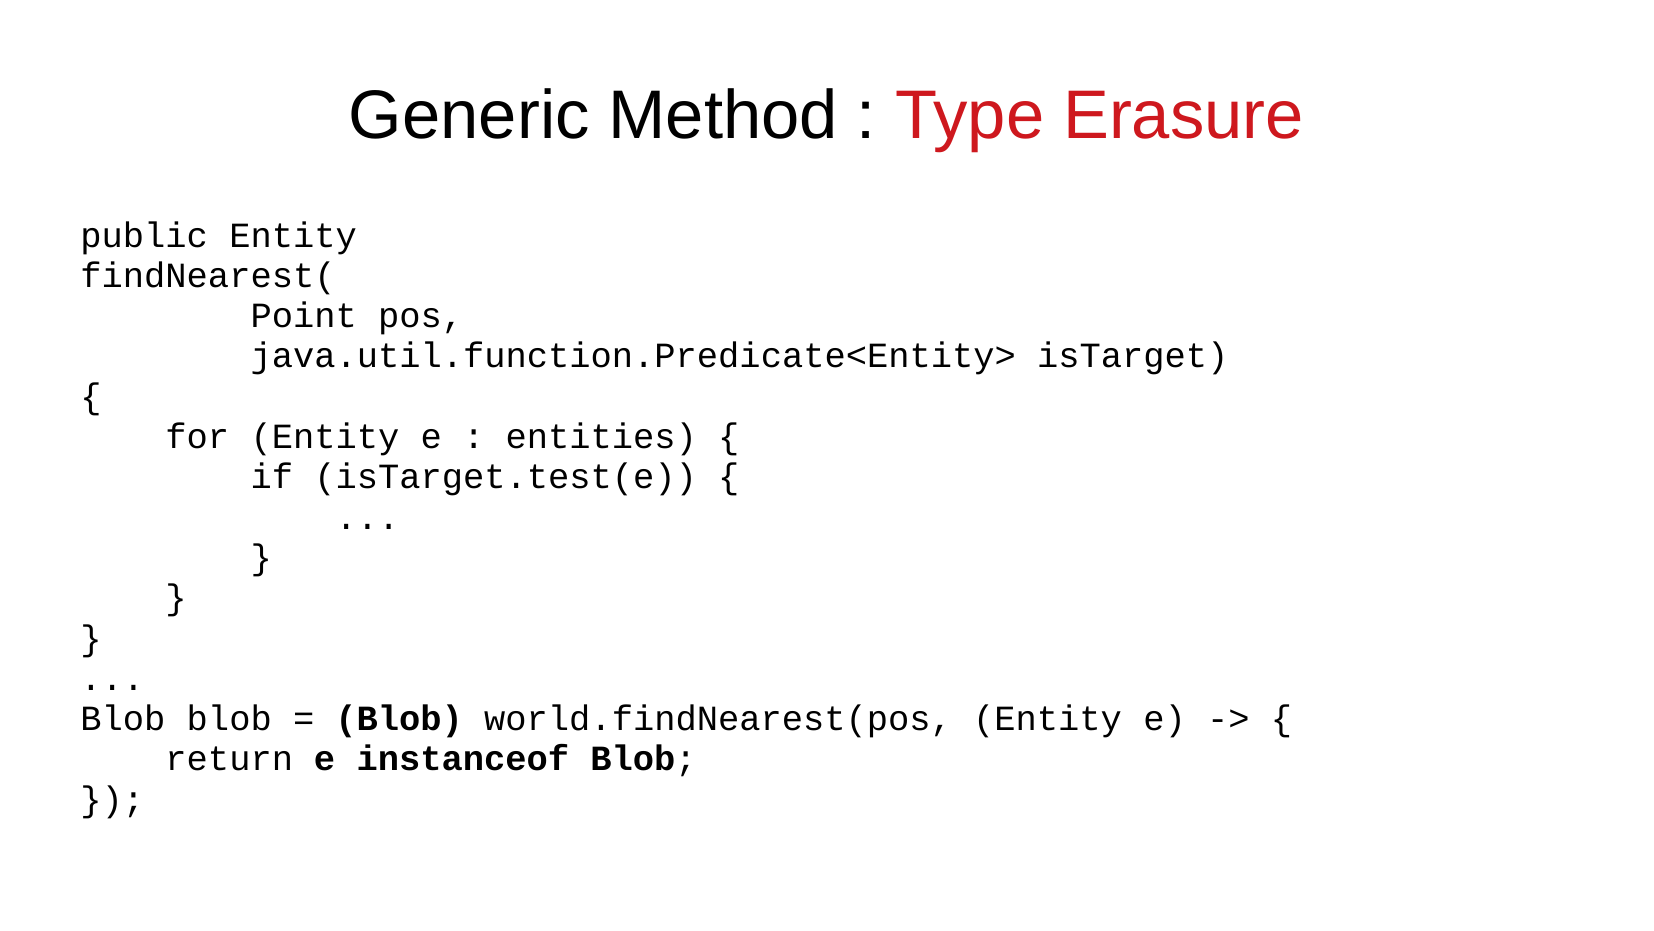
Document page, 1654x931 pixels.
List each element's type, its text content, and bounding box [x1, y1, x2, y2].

list public Entity findNearest( Point pos, java.util.function.Predicate<Entity> isTarget) { for (Entity e : entities) { if (isTarget.test(e)) { ... } } } ... Blob blob = (Blob) world.findNearest(pos, (Entity e) -> { return e instanceof Blob; }); [30, 217, 1591, 826]
title Generic Method : Type Erasure [82, 37, 1571, 193]
